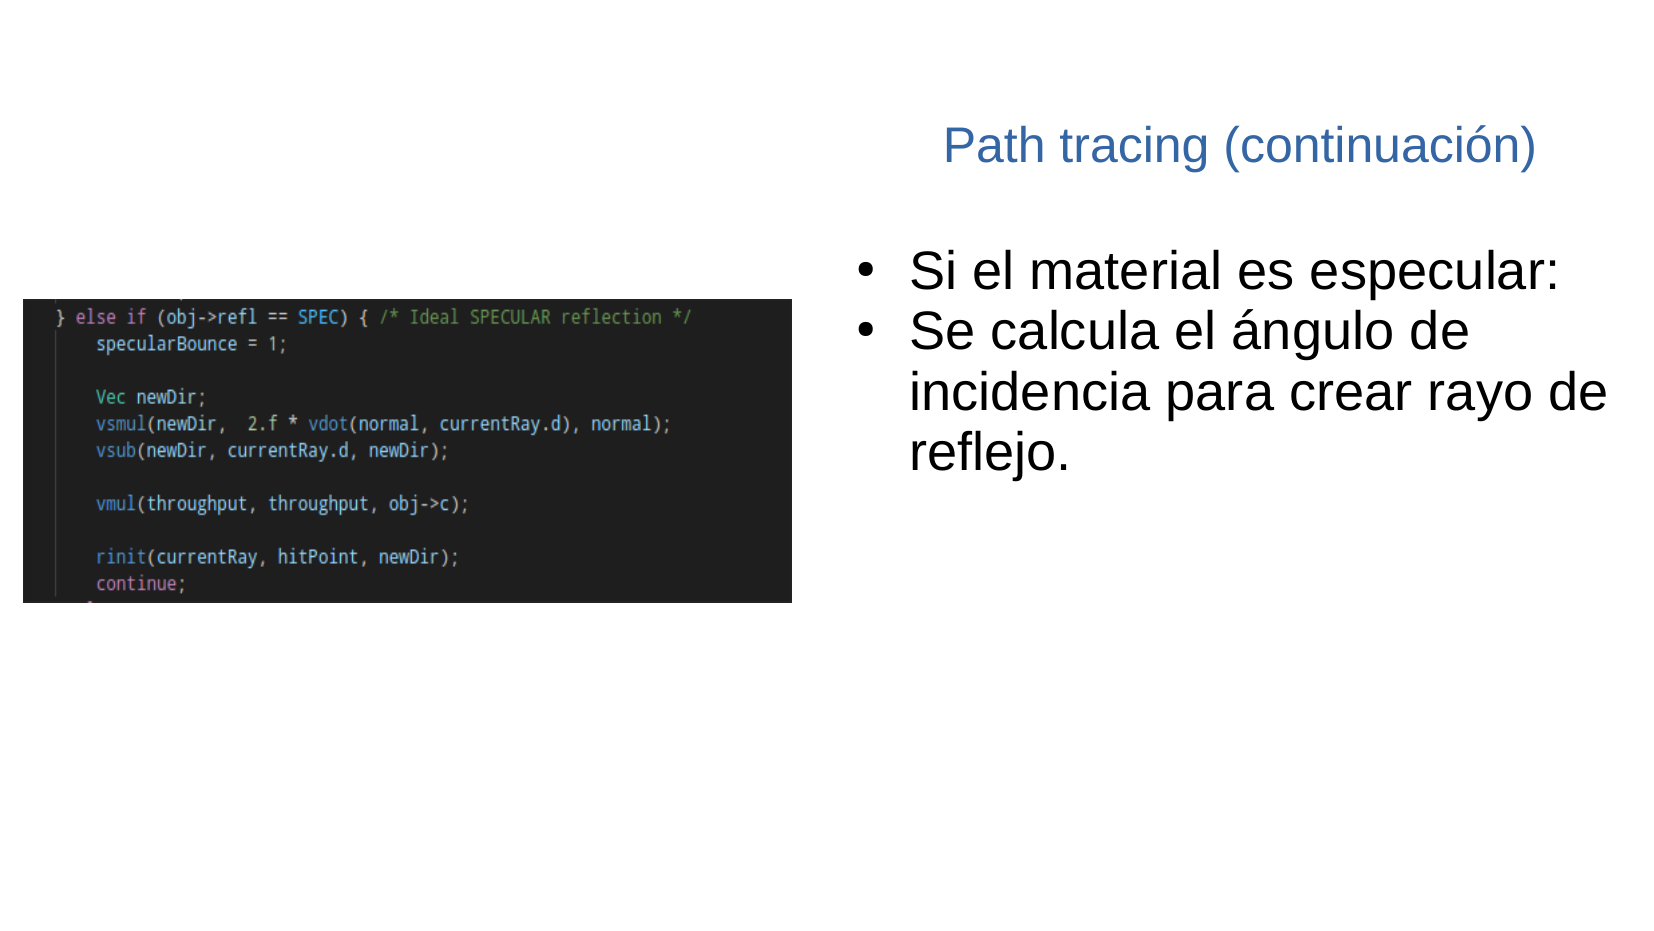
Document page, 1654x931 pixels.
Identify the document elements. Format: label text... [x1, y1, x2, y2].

text_box Path tracing (continuación) [838, 109, 1642, 209]
list Si el material es especular: Se calcula el ángulo de incidencia para crear rayo de reflejo. [838, 240, 1642, 733]
picture [23, 299, 792, 603]
